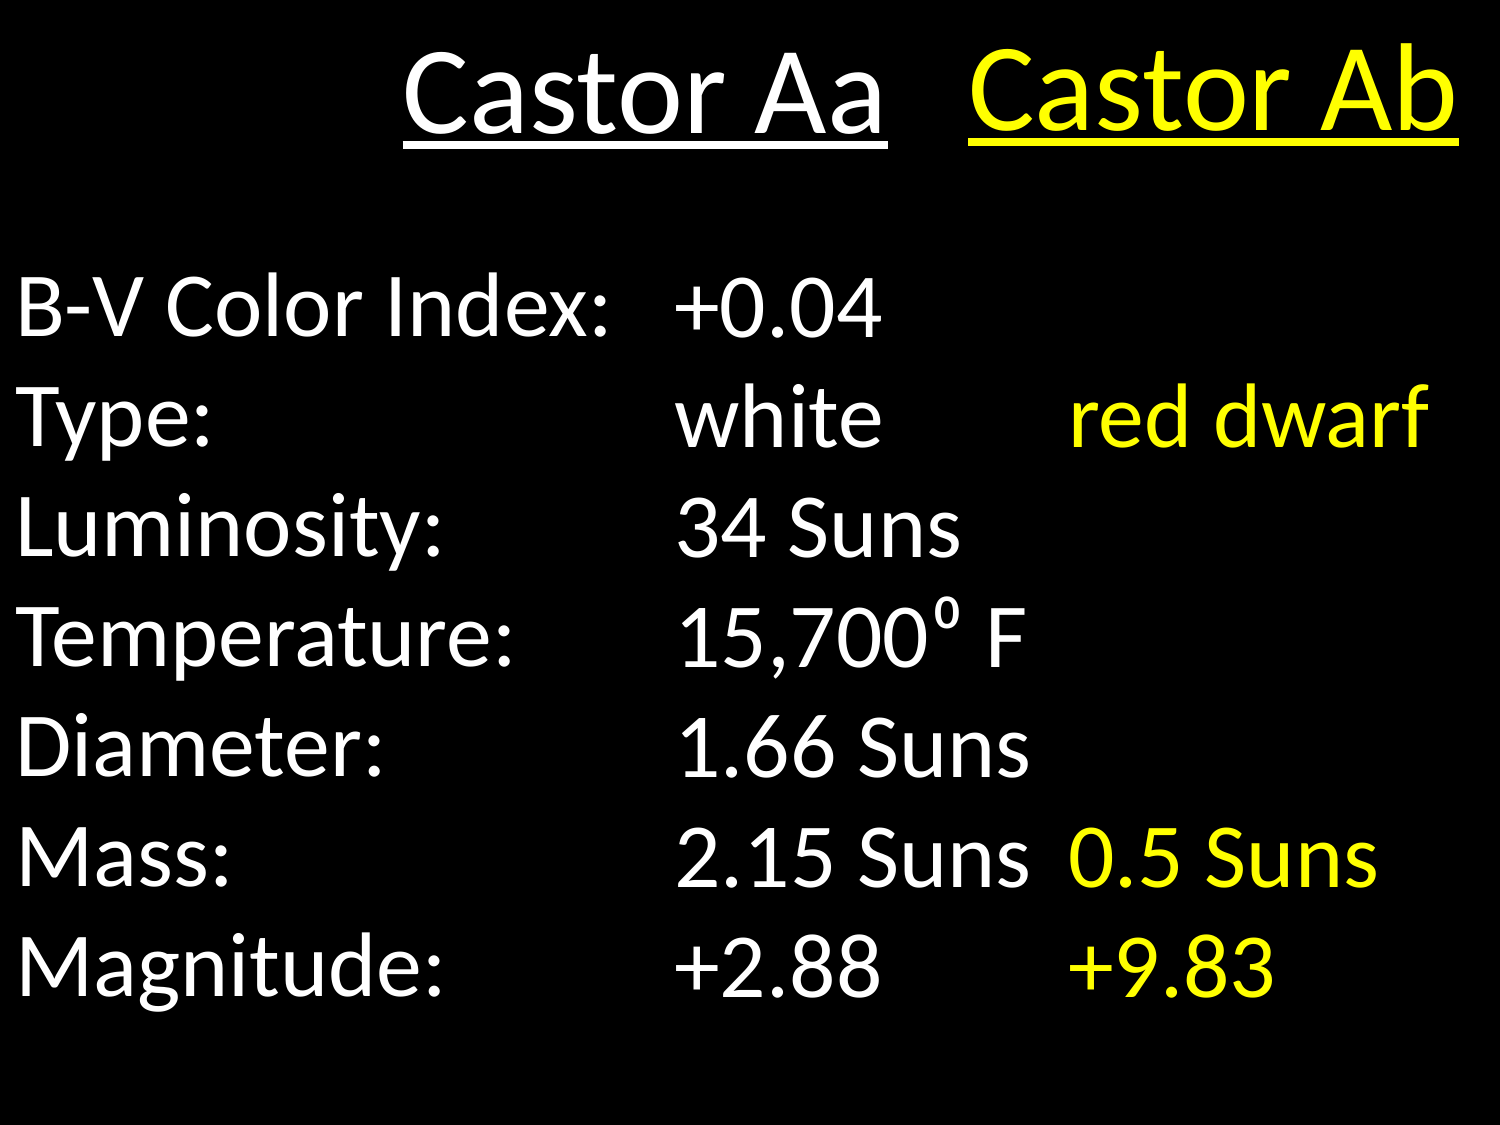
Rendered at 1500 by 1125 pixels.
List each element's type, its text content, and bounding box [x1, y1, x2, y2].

text_box B-V Color Index: Type: Luminosity: Temperature: Diameter: Mass: Magnitude: [0, 237, 1000, 1076]
text_box +0.04 white 34 Suns 15,700⁰ F 1.66 Suns 2.15 Suns +2.88 [659, 238, 1053, 1077]
text_box Castor Aa [387, 1, 938, 168]
text_box Castor Ab [953, 0, 1500, 165]
text_box red dwarf 0.5 Suns +9.83 [1053, 238, 1500, 1077]
